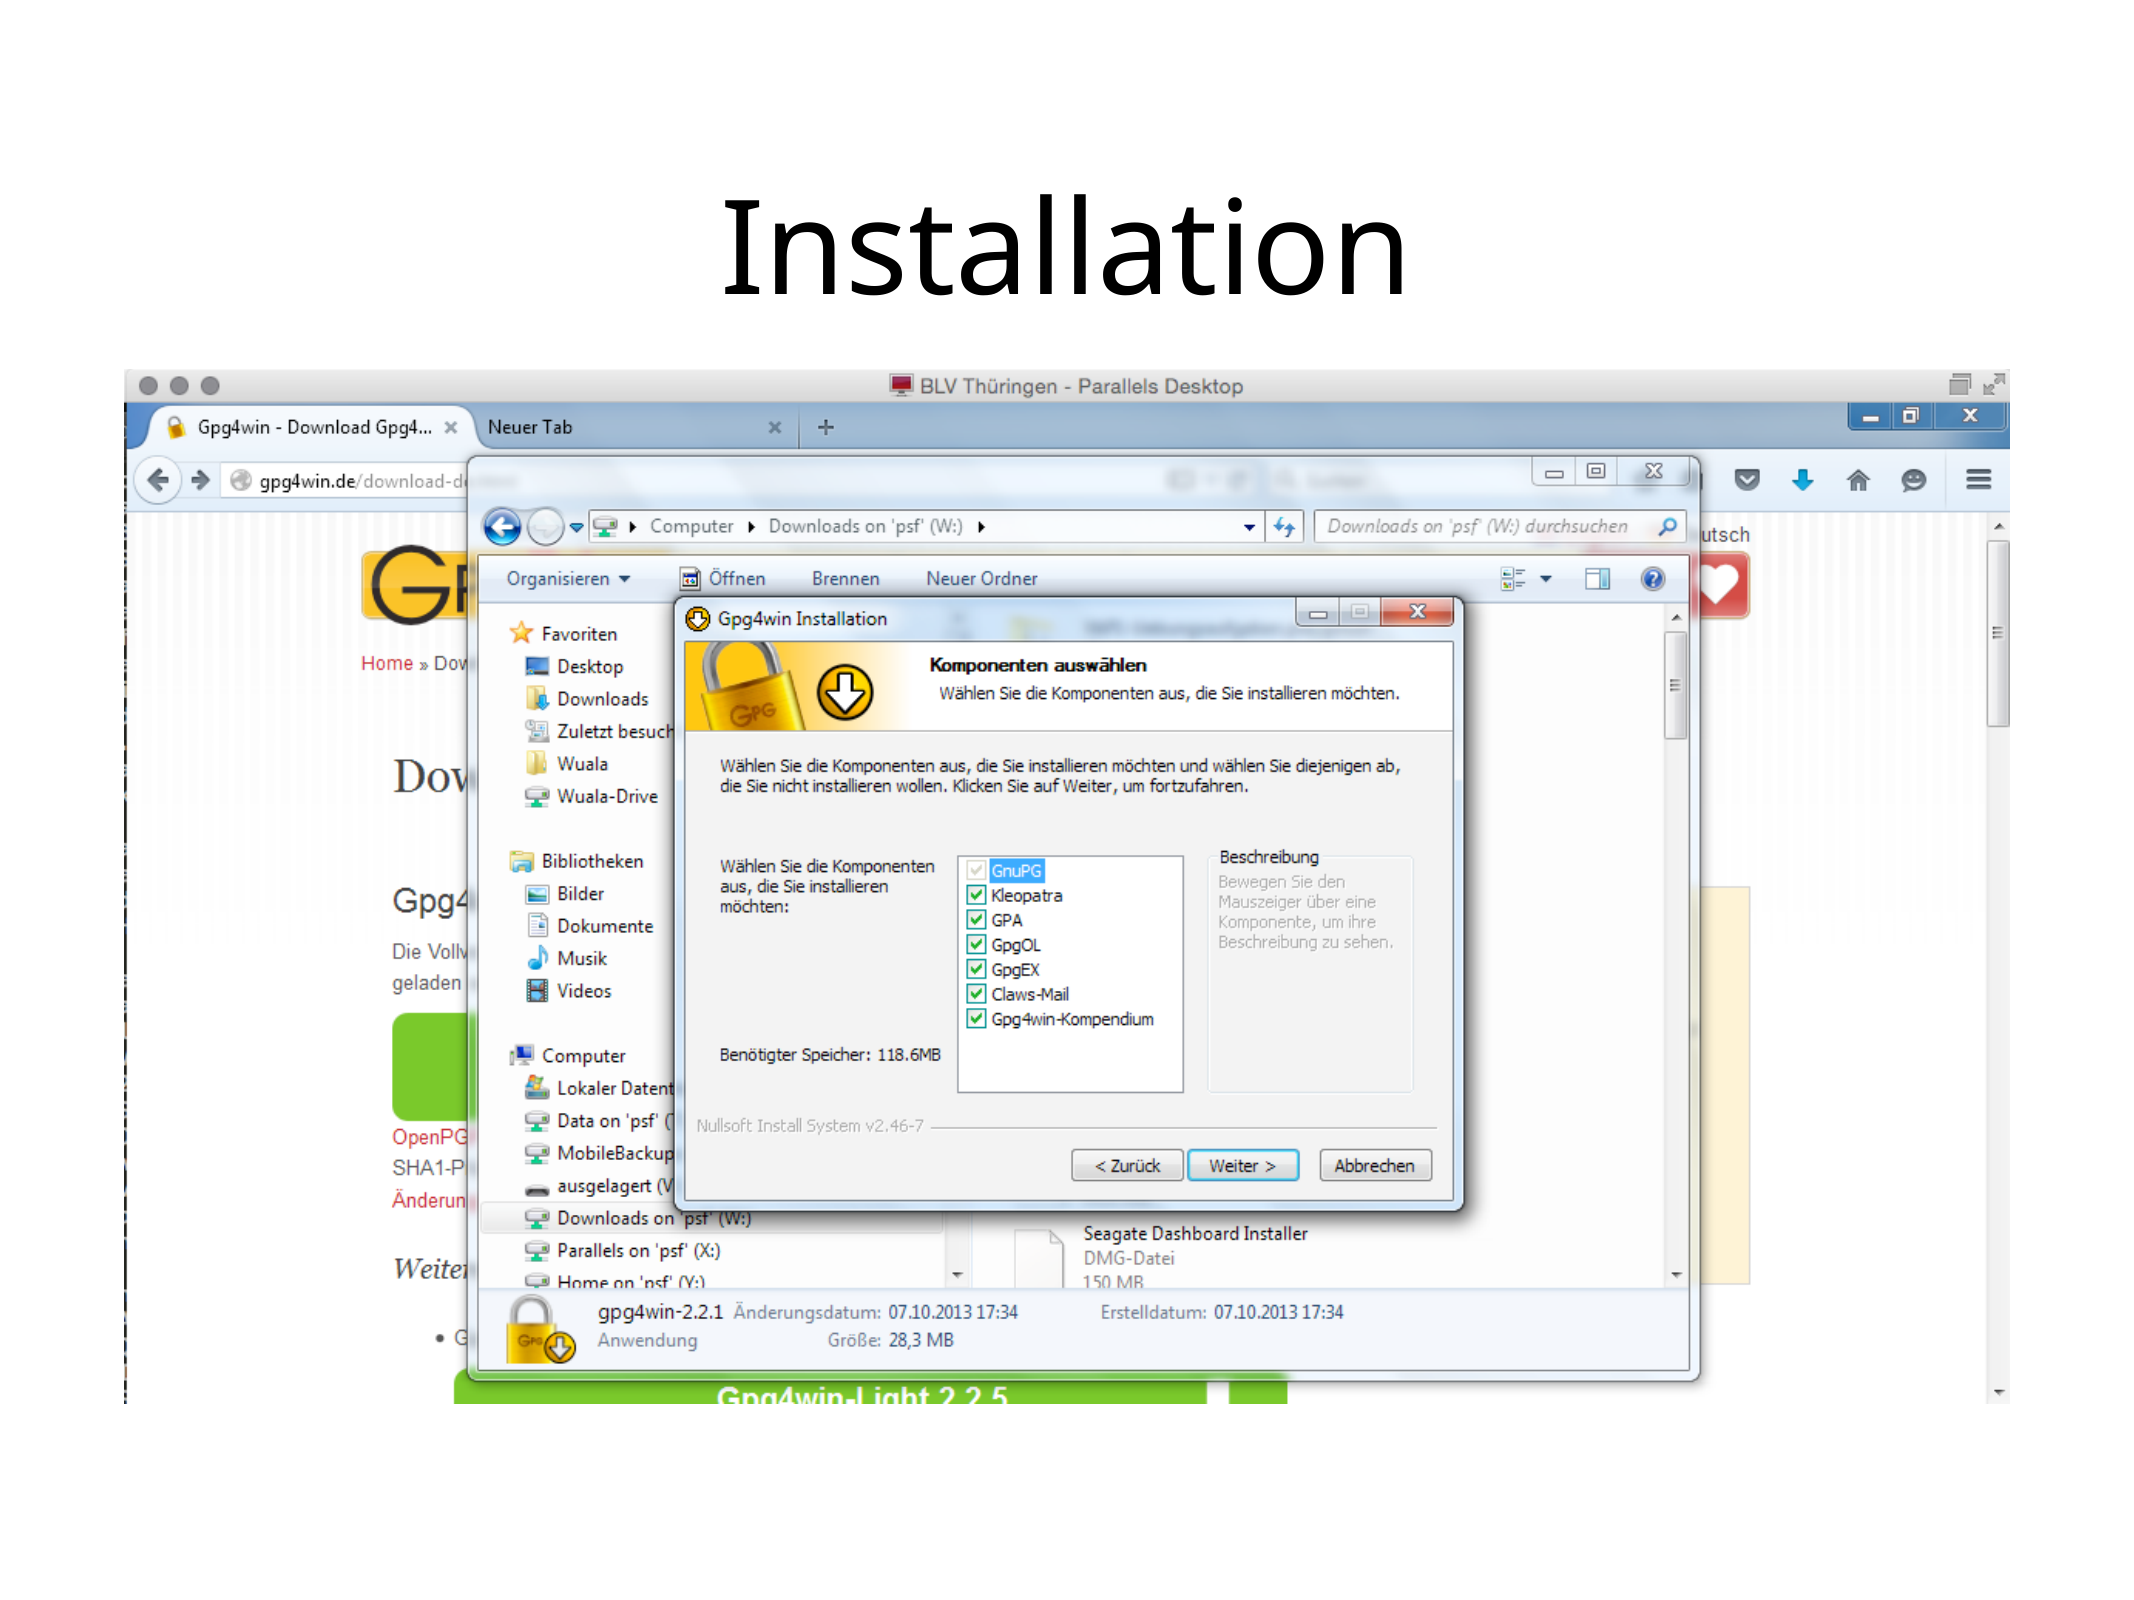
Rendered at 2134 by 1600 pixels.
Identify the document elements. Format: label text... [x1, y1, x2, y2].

title Installation [208, 41, 1925, 369]
picture [124, 369, 2010, 1404]
